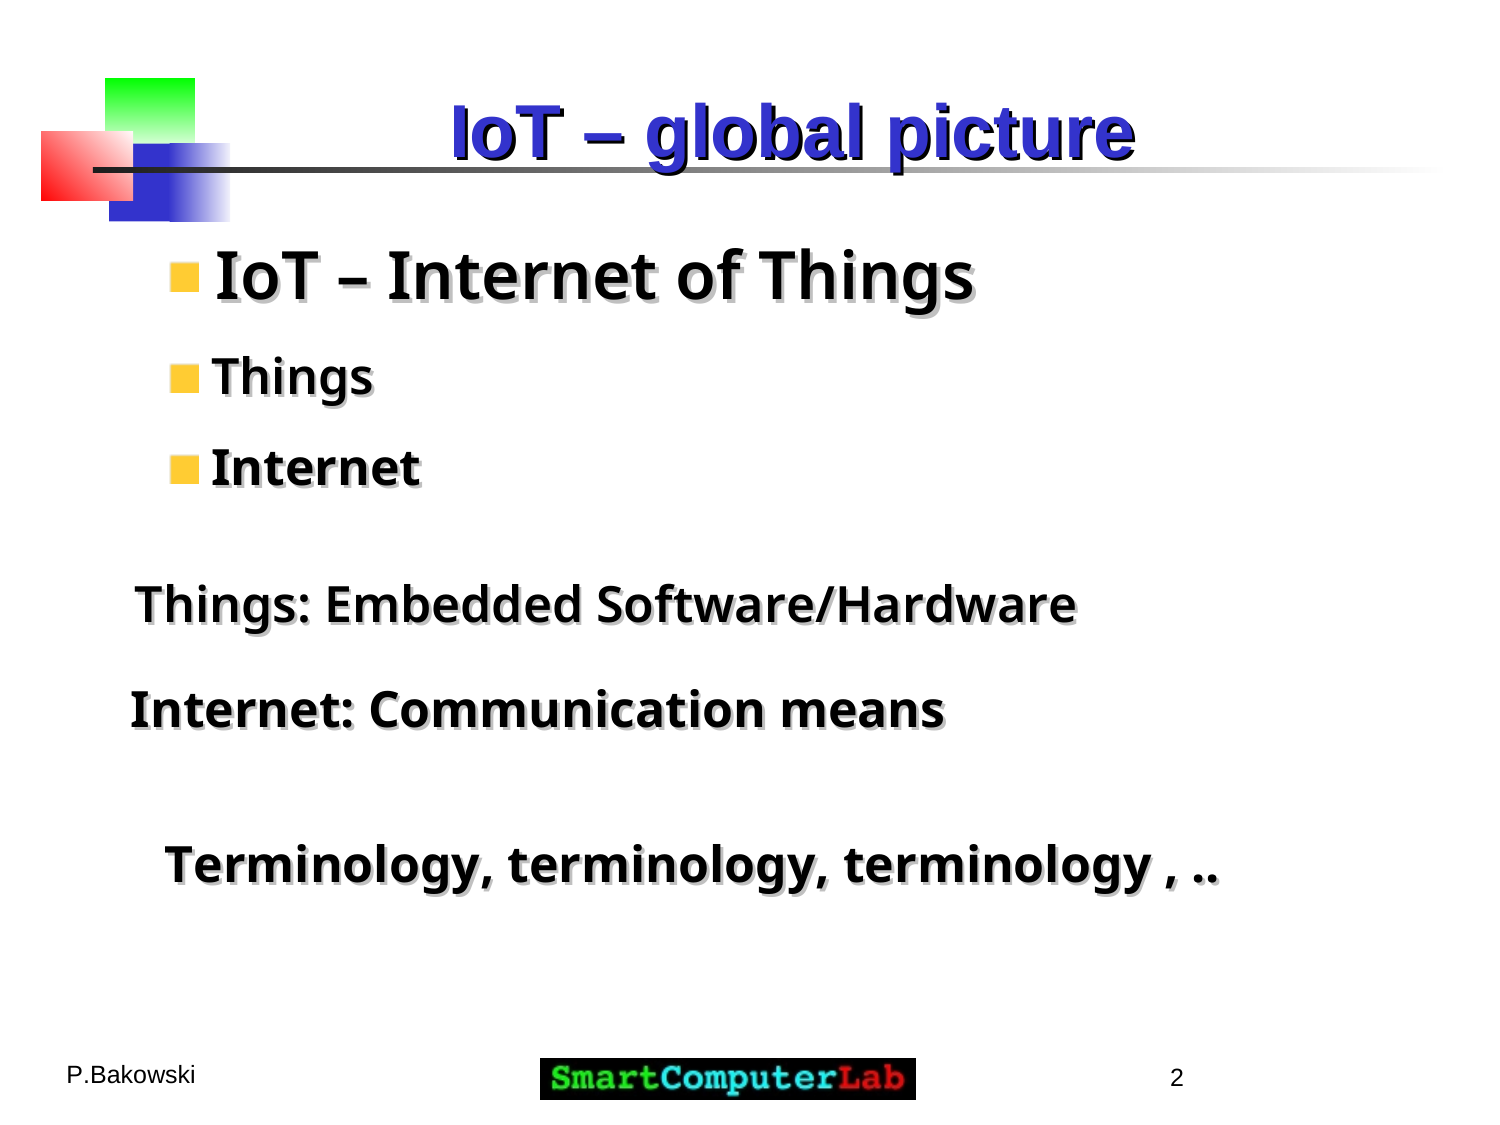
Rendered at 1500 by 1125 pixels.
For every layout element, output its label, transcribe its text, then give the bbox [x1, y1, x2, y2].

title IoT – global picture [159, 74, 1426, 180]
text_box IoT – Internet of Things Things Internet [147, 225, 1389, 504]
text_box Terminology, terminology, terminology , .. [150, 825, 1426, 931]
picture [162, 356, 199, 393]
picture [540, 1058, 916, 1100]
text_box Internet: Communication means [90, 670, 1211, 781]
picture [162, 254, 199, 292]
text_box Things: Embedded Software/Hardware [120, 565, 1441, 676]
picture [162, 447, 199, 484]
